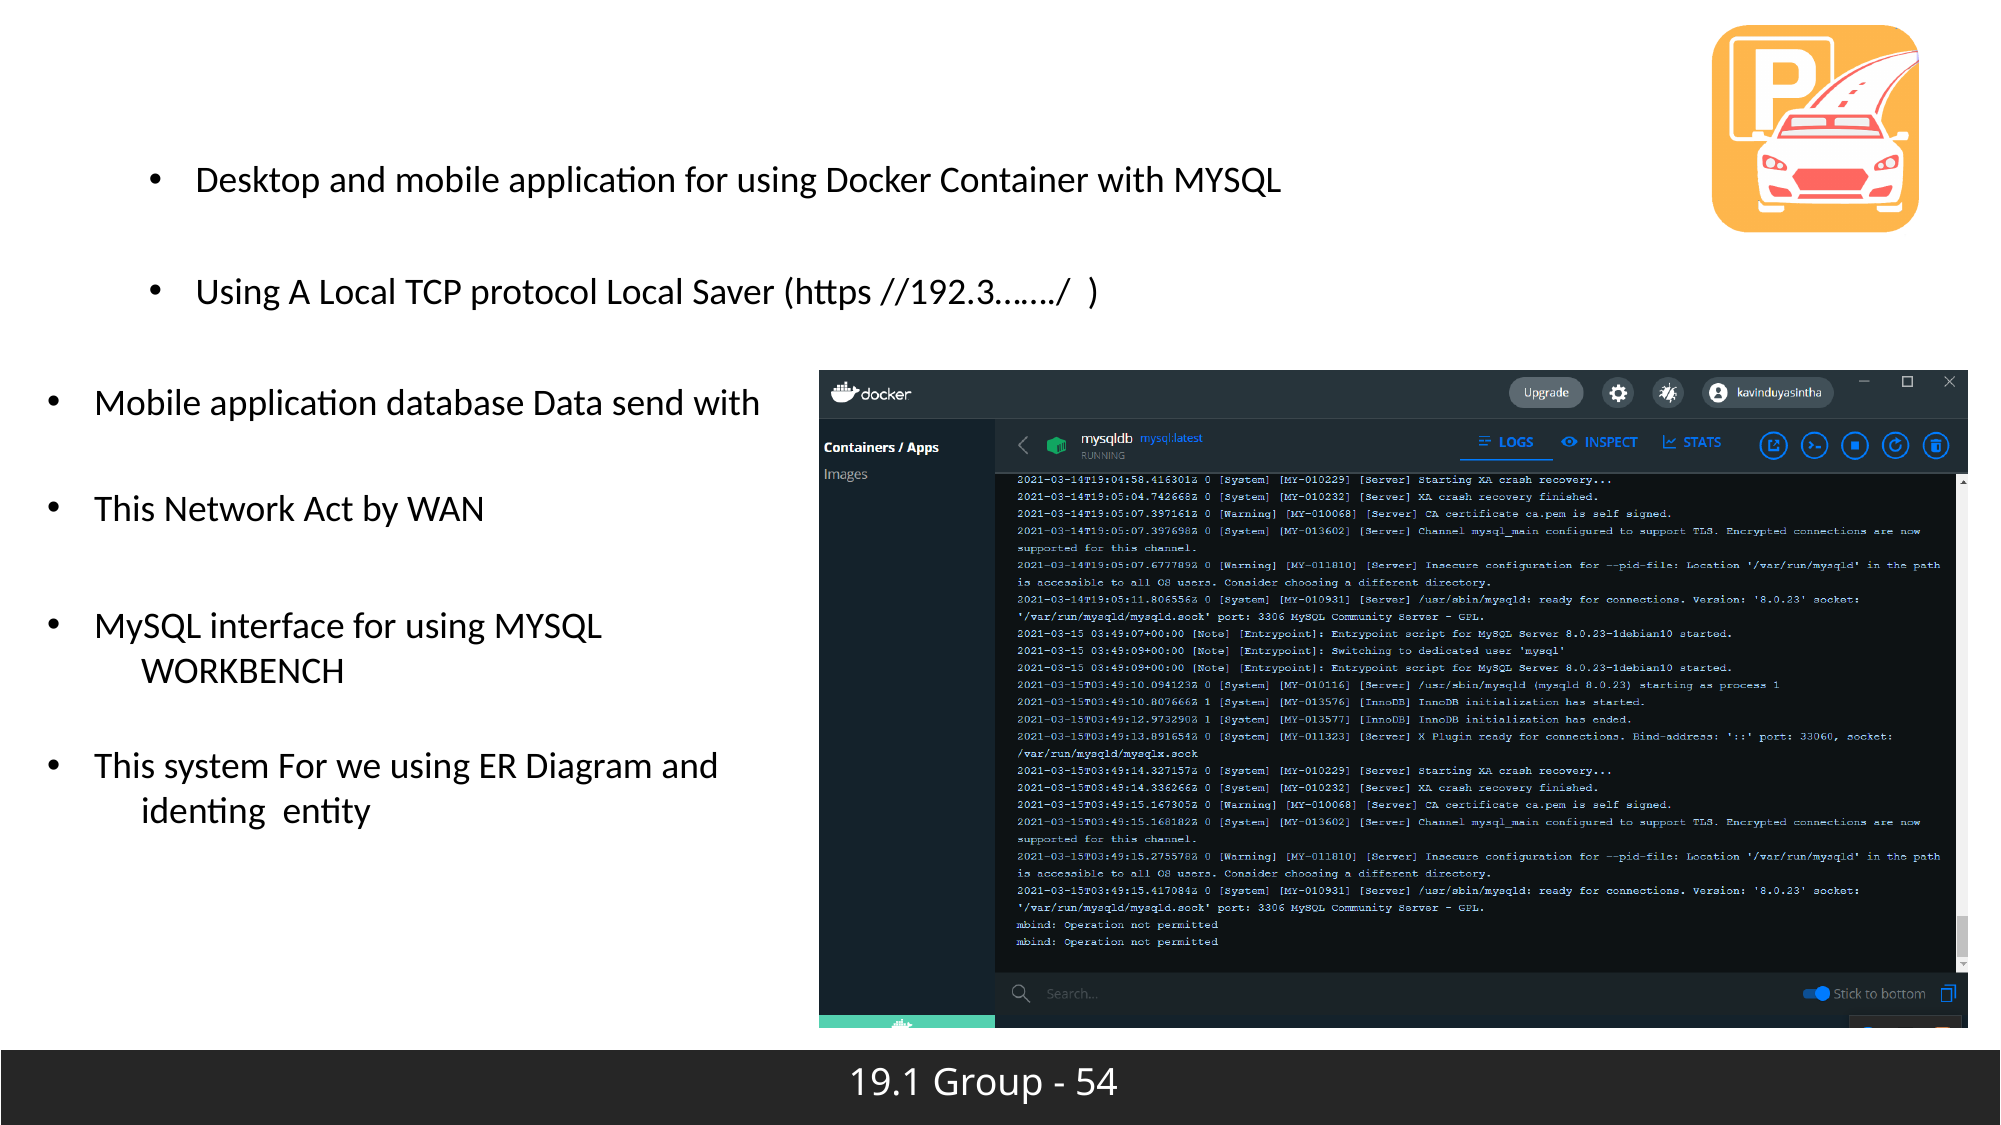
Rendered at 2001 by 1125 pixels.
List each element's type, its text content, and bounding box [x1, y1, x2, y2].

text_box 19.1 Group - 54 [833, 1050, 2000, 1125]
text_box Using A Local TCP protocol Local Saver (https //192.3……./ ) [133, 259, 1143, 321]
text_box MySQL interface for using MYSQL WORKBENCH [32, 593, 690, 700]
picture [819, 370, 1968, 1028]
text_box Desktop and mobile application for using Docker Container with MYSQL [133, 147, 1321, 209]
text_box This Network Act by WAN [32, 476, 550, 537]
text_box This system For we using ER Diagram and identing entity [32, 733, 783, 841]
picture [1709, 22, 1930, 243]
text_box Mobile application database Data send with [32, 370, 829, 432]
